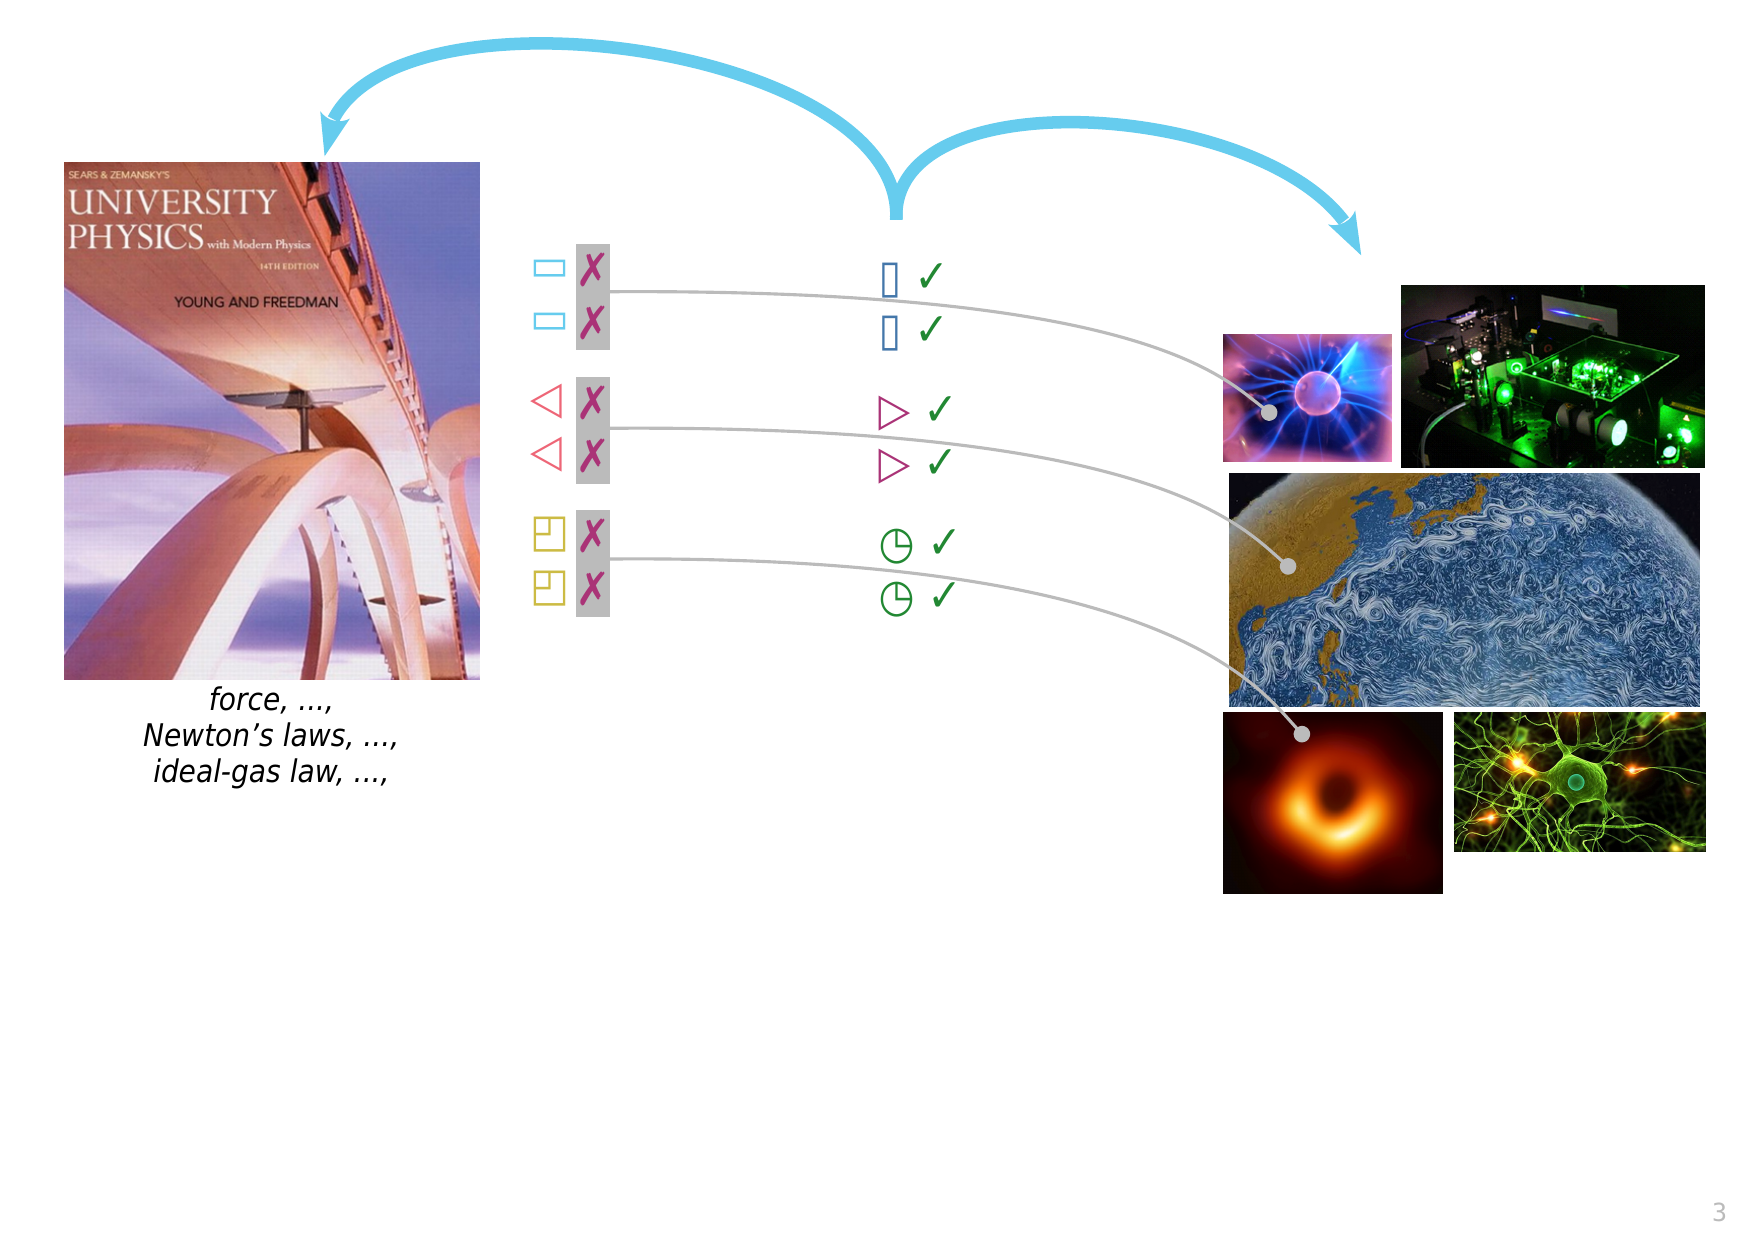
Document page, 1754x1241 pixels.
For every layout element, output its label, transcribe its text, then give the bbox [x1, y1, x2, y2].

text_box ▯ ✓ ▯ ✓ ▷ ✓ ▷ ✓ ◷ ✓ ◷ ✓ [863, 242, 977, 631]
picture [1229, 473, 1700, 707]
text_box ✗ ✗ ✗ ✗ ✗ ✗ [560, 236, 626, 625]
picture [1223, 334, 1392, 462]
text_box force, ..., Newton’s laws, ..., ideal-gas law, ..., [128, 673, 415, 798]
picture [1401, 285, 1705, 468]
picture [1223, 712, 1443, 894]
picture [64, 162, 480, 680]
text_box ▭ ▭ ◁ ◁ ◰ ◰ [515, 230, 584, 619]
picture [1454, 712, 1706, 852]
picture [1229, 670, 1274, 707]
